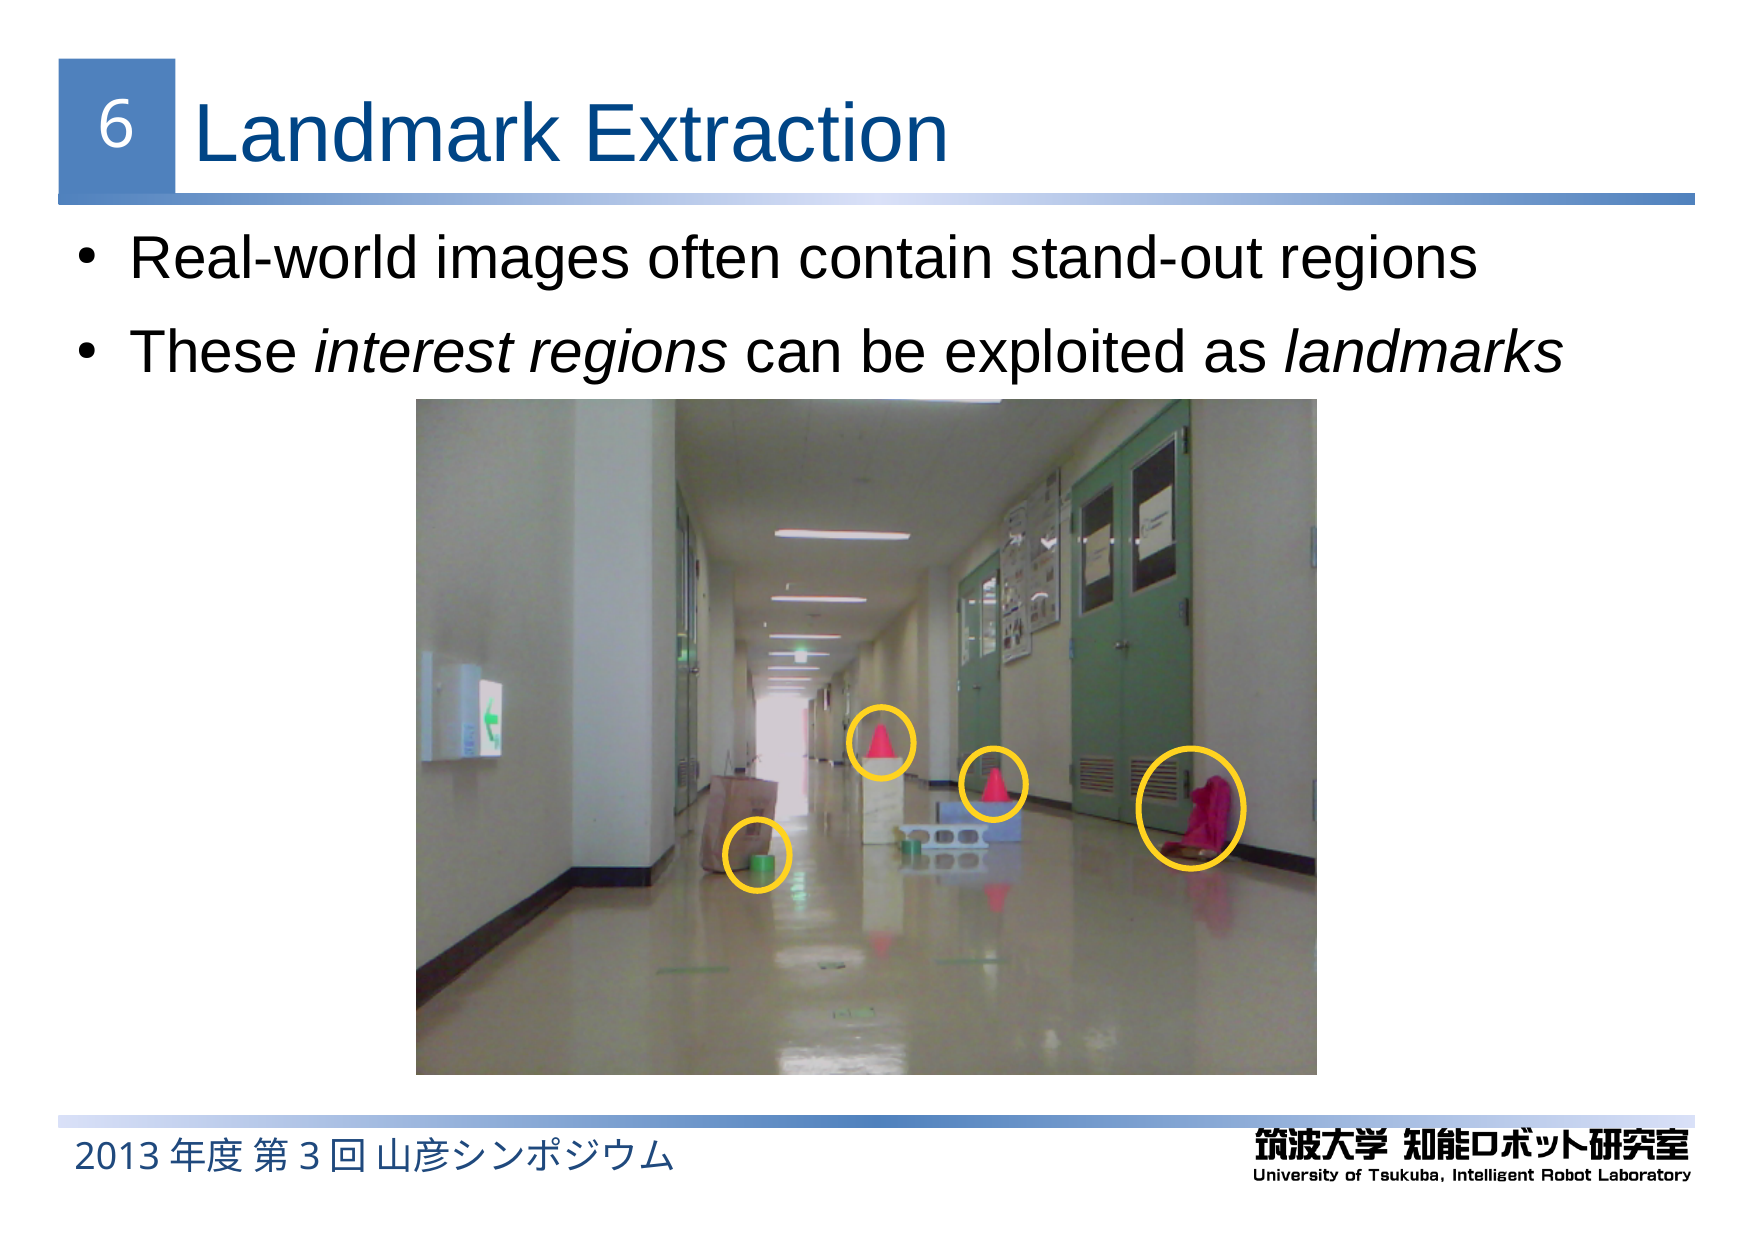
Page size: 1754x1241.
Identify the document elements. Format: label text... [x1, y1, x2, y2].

title Landmark Extraction [193, 61, 1651, 205]
picture [1252, 1127, 1691, 1182]
picture [416, 399, 1317, 1075]
list Real-world images often contain stand-out regions These interest regions can be exploited as landmarks [58, 223, 1696, 876]
